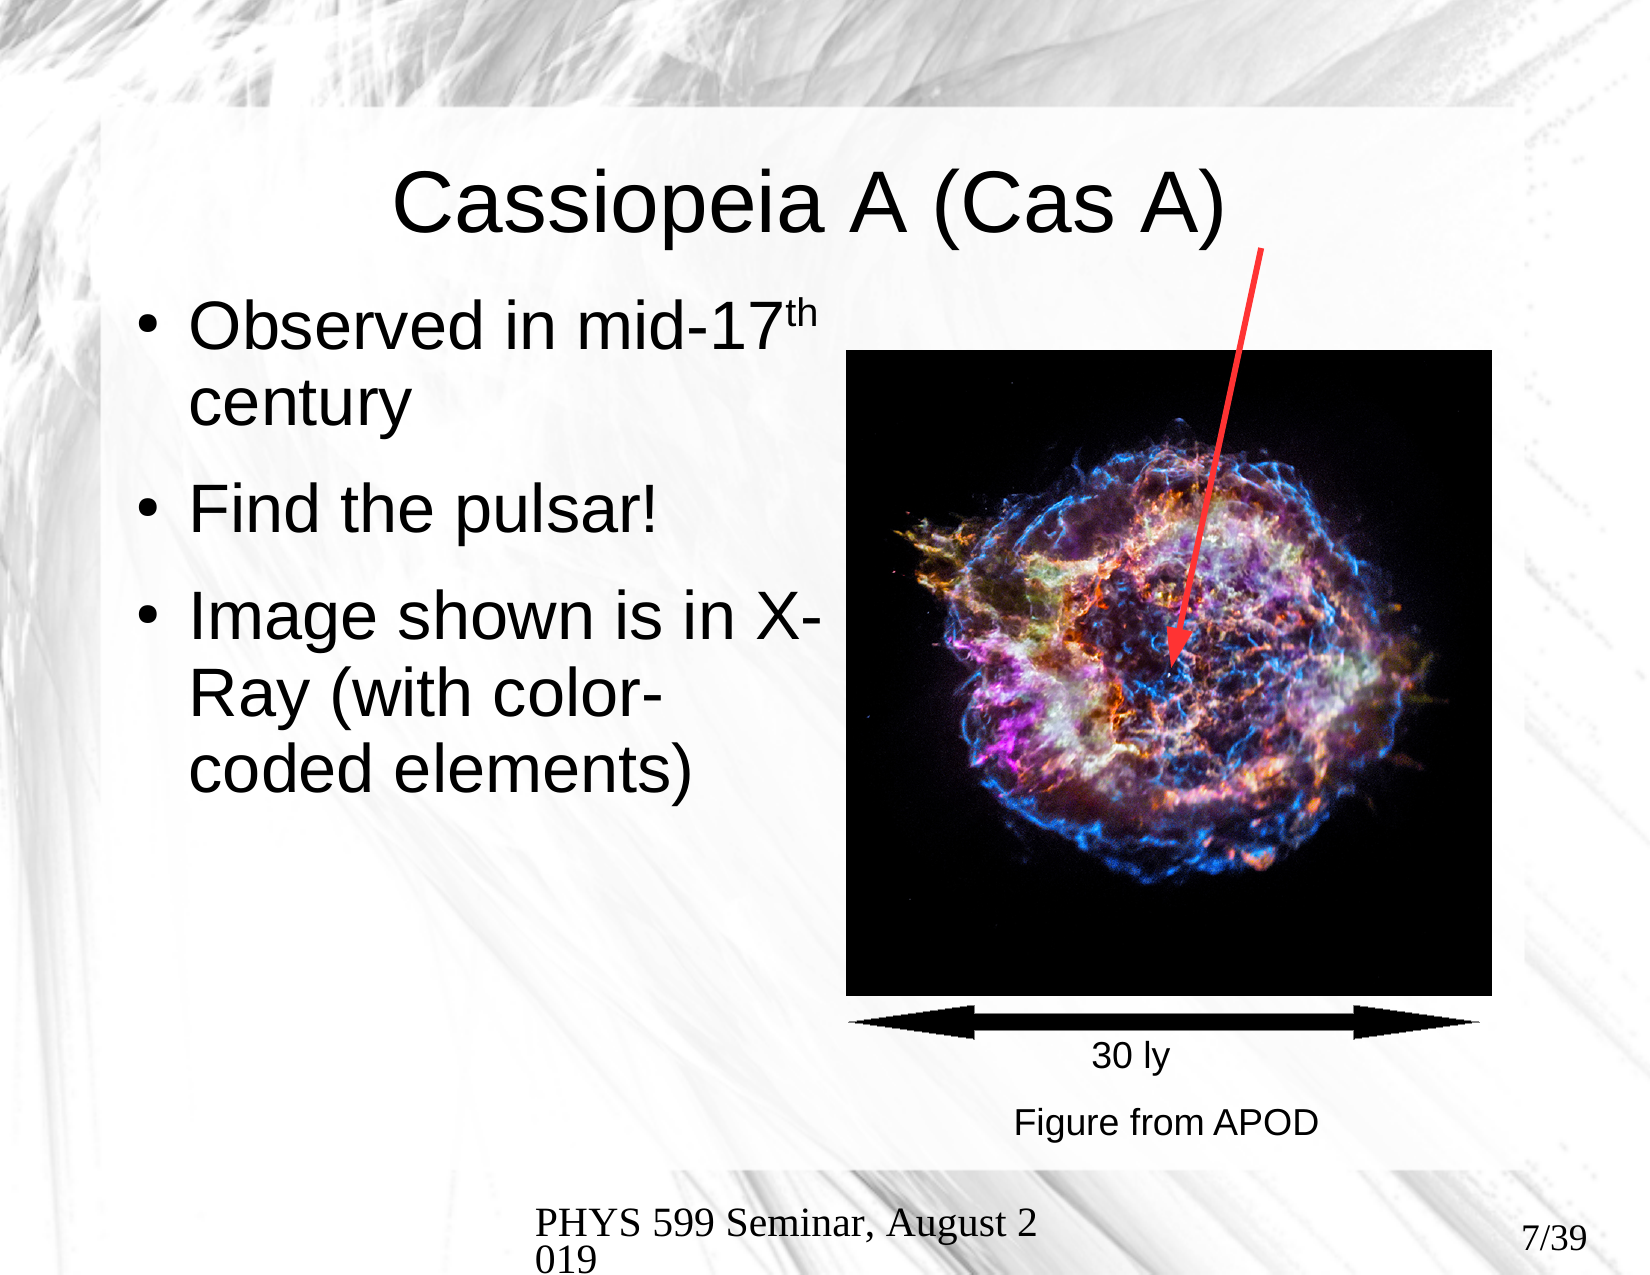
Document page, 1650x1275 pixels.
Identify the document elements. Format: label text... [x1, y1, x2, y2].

title Cassiopeia A (Cas A) [117, 103, 1503, 300]
text_box [848, 1005, 1480, 1040]
text_box 30 ly [1076, 1026, 1217, 1091]
text_box Figure from APOD [846, 1093, 1487, 1164]
picture [0, 0, 1650, 1275]
list Observed in mid-17th century Find the pulsar! Image shown is in X-Ray (with color-coded elements) [117, 287, 826, 1085]
